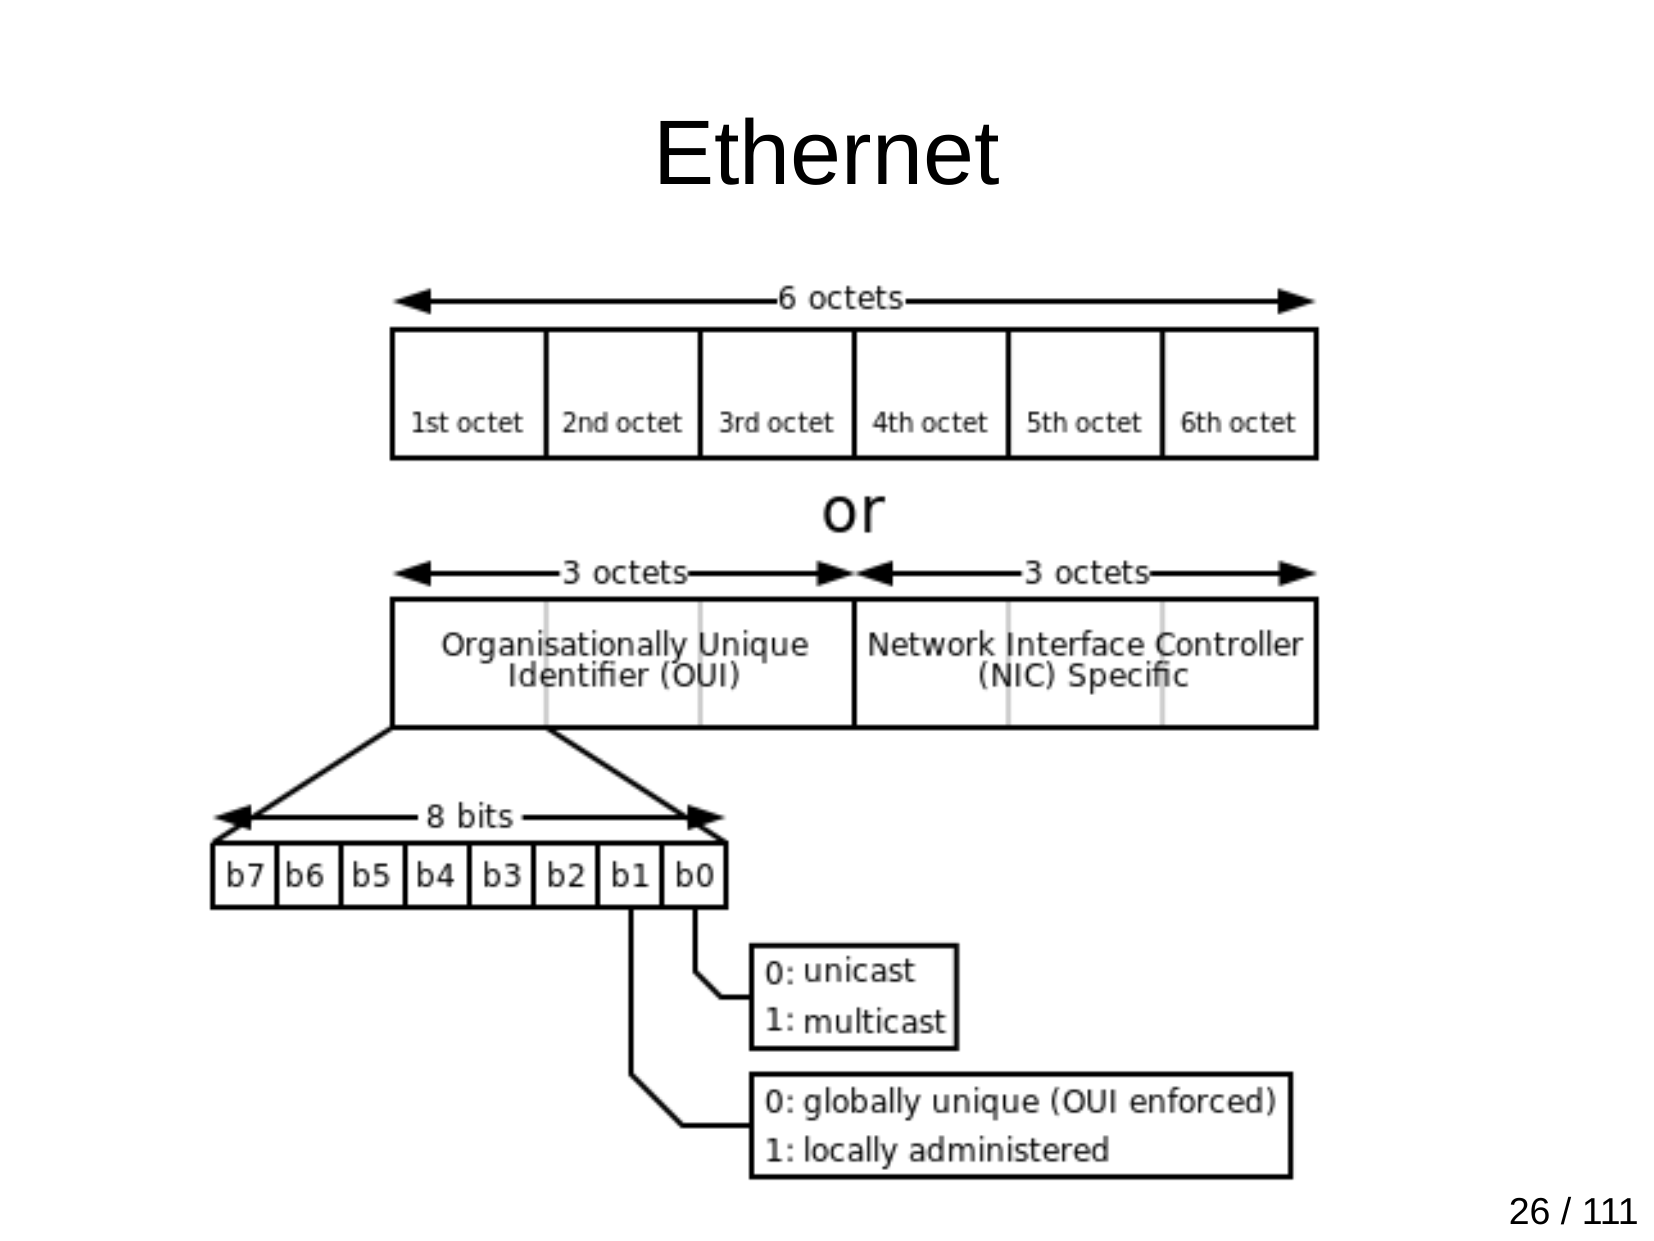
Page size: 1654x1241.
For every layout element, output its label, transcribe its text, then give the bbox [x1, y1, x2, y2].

title Ethernet [82, 49, 1571, 257]
text_box <number> / 111 [1380, 1183, 1654, 1241]
picture [175, 202, 1394, 1229]
